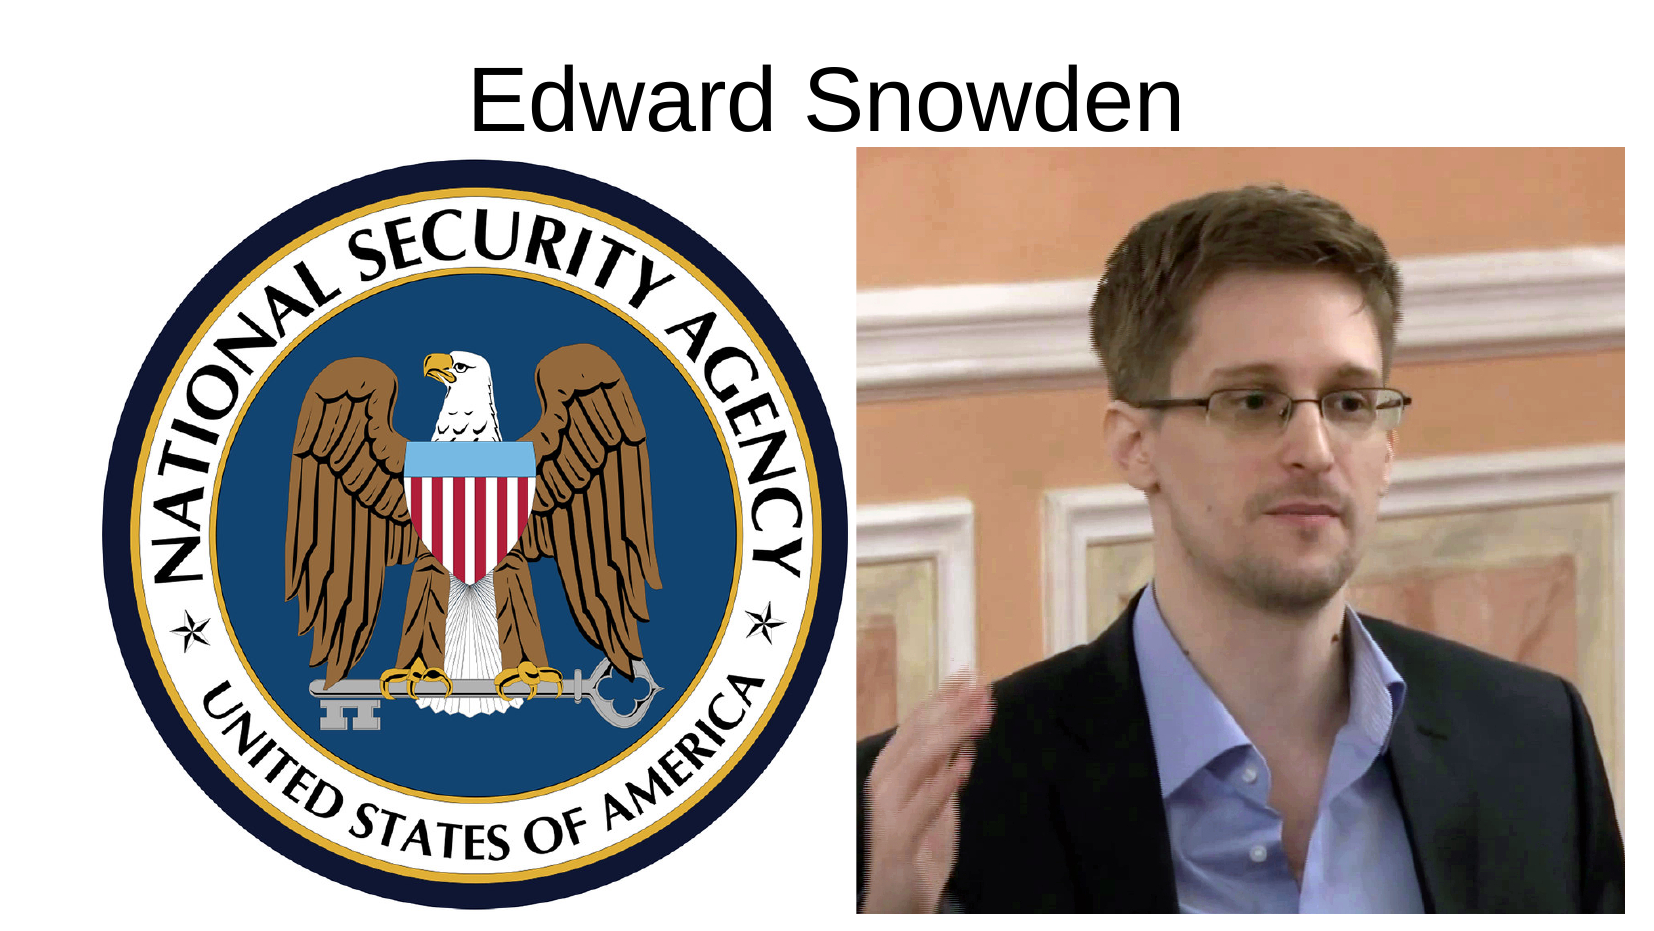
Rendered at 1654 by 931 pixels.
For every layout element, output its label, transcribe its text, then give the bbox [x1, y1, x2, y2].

title Edward Snowden [82, 21, 1571, 178]
picture [88, 147, 1625, 914]
